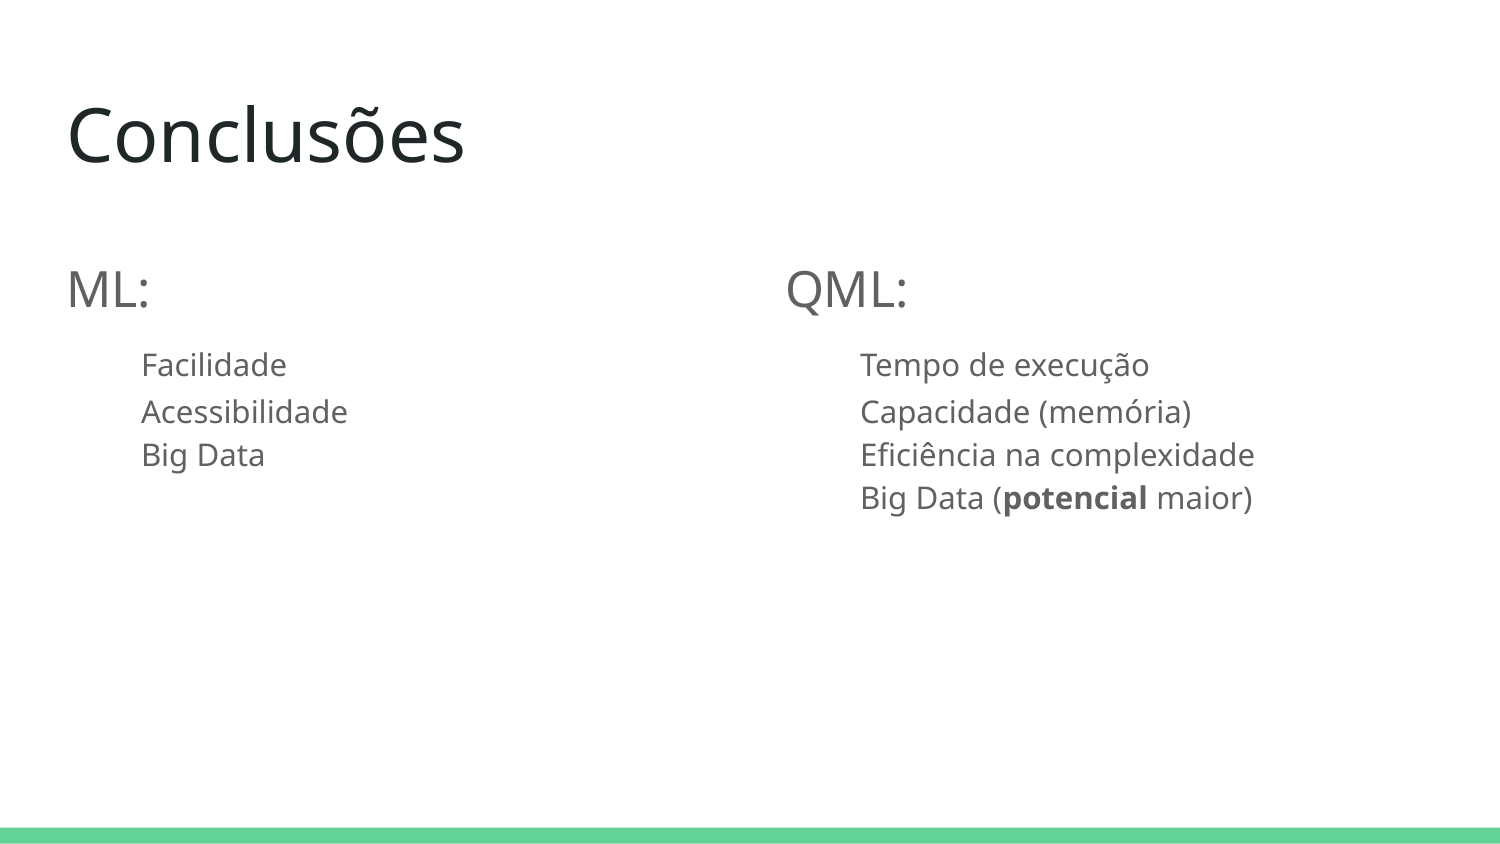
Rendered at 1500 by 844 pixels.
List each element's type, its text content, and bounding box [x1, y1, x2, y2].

title Conclusões [51, 72, 1449, 167]
list ML: Facilidade Acessibilidade Big Data [51, 233, 741, 517]
list QML: Tempo de execução Capacidade (memória) Eficiência na complexidade Big Data (potencial maior) [770, 233, 1488, 517]
